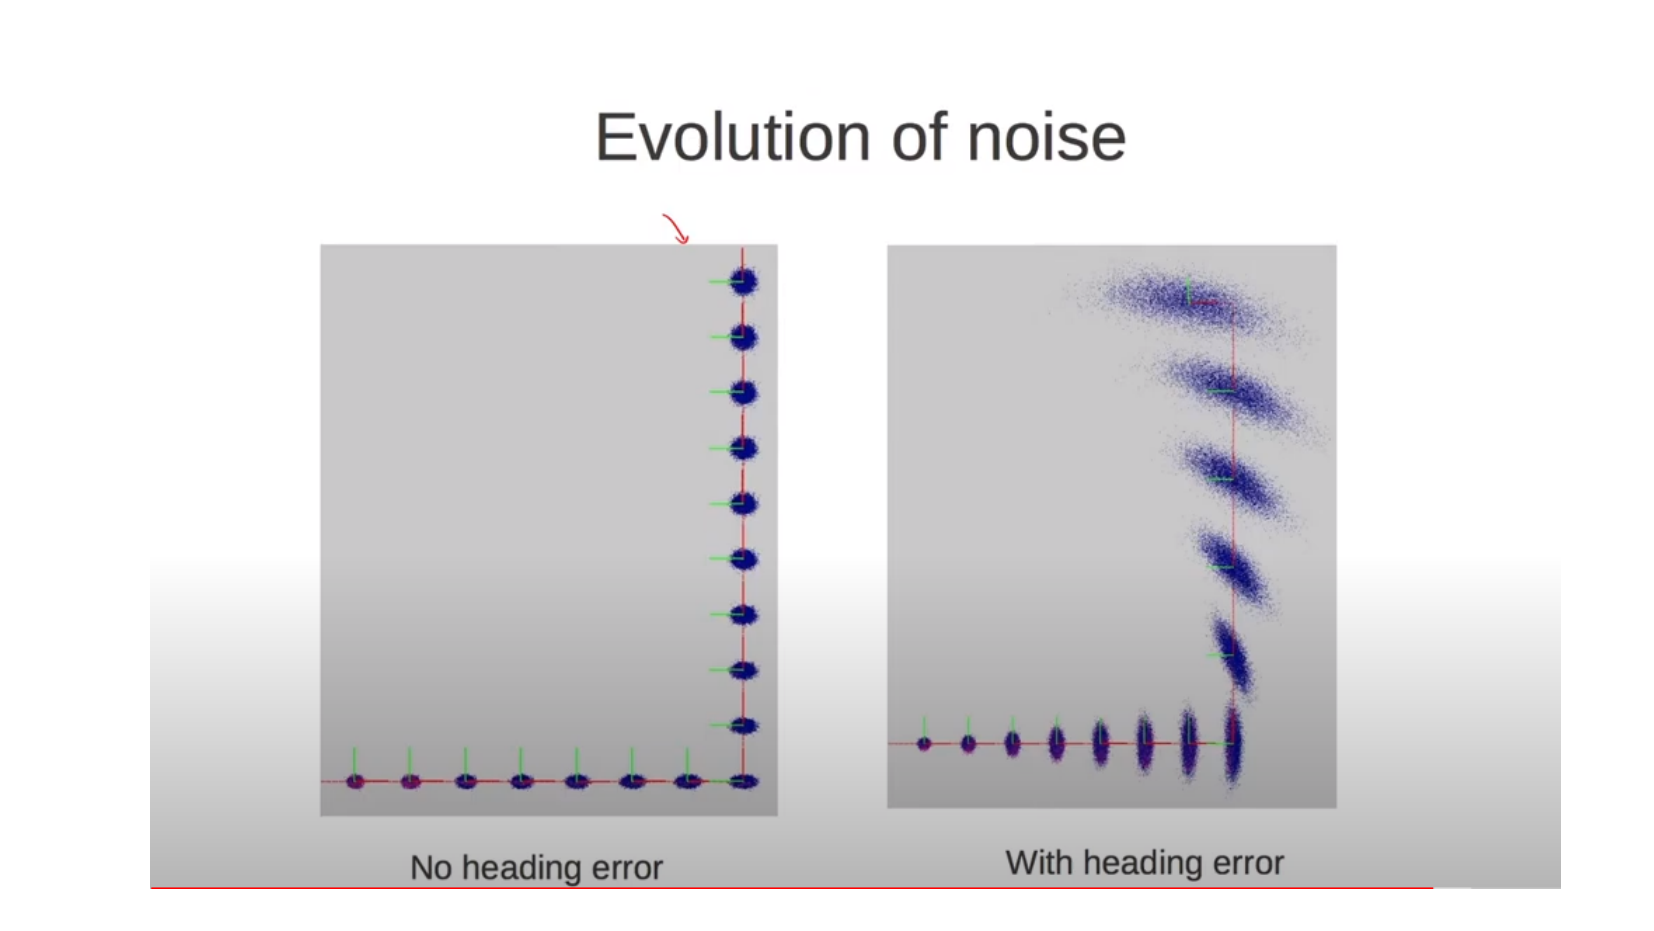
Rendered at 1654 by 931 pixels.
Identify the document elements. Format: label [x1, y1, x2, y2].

picture [150, 87, 1561, 889]
